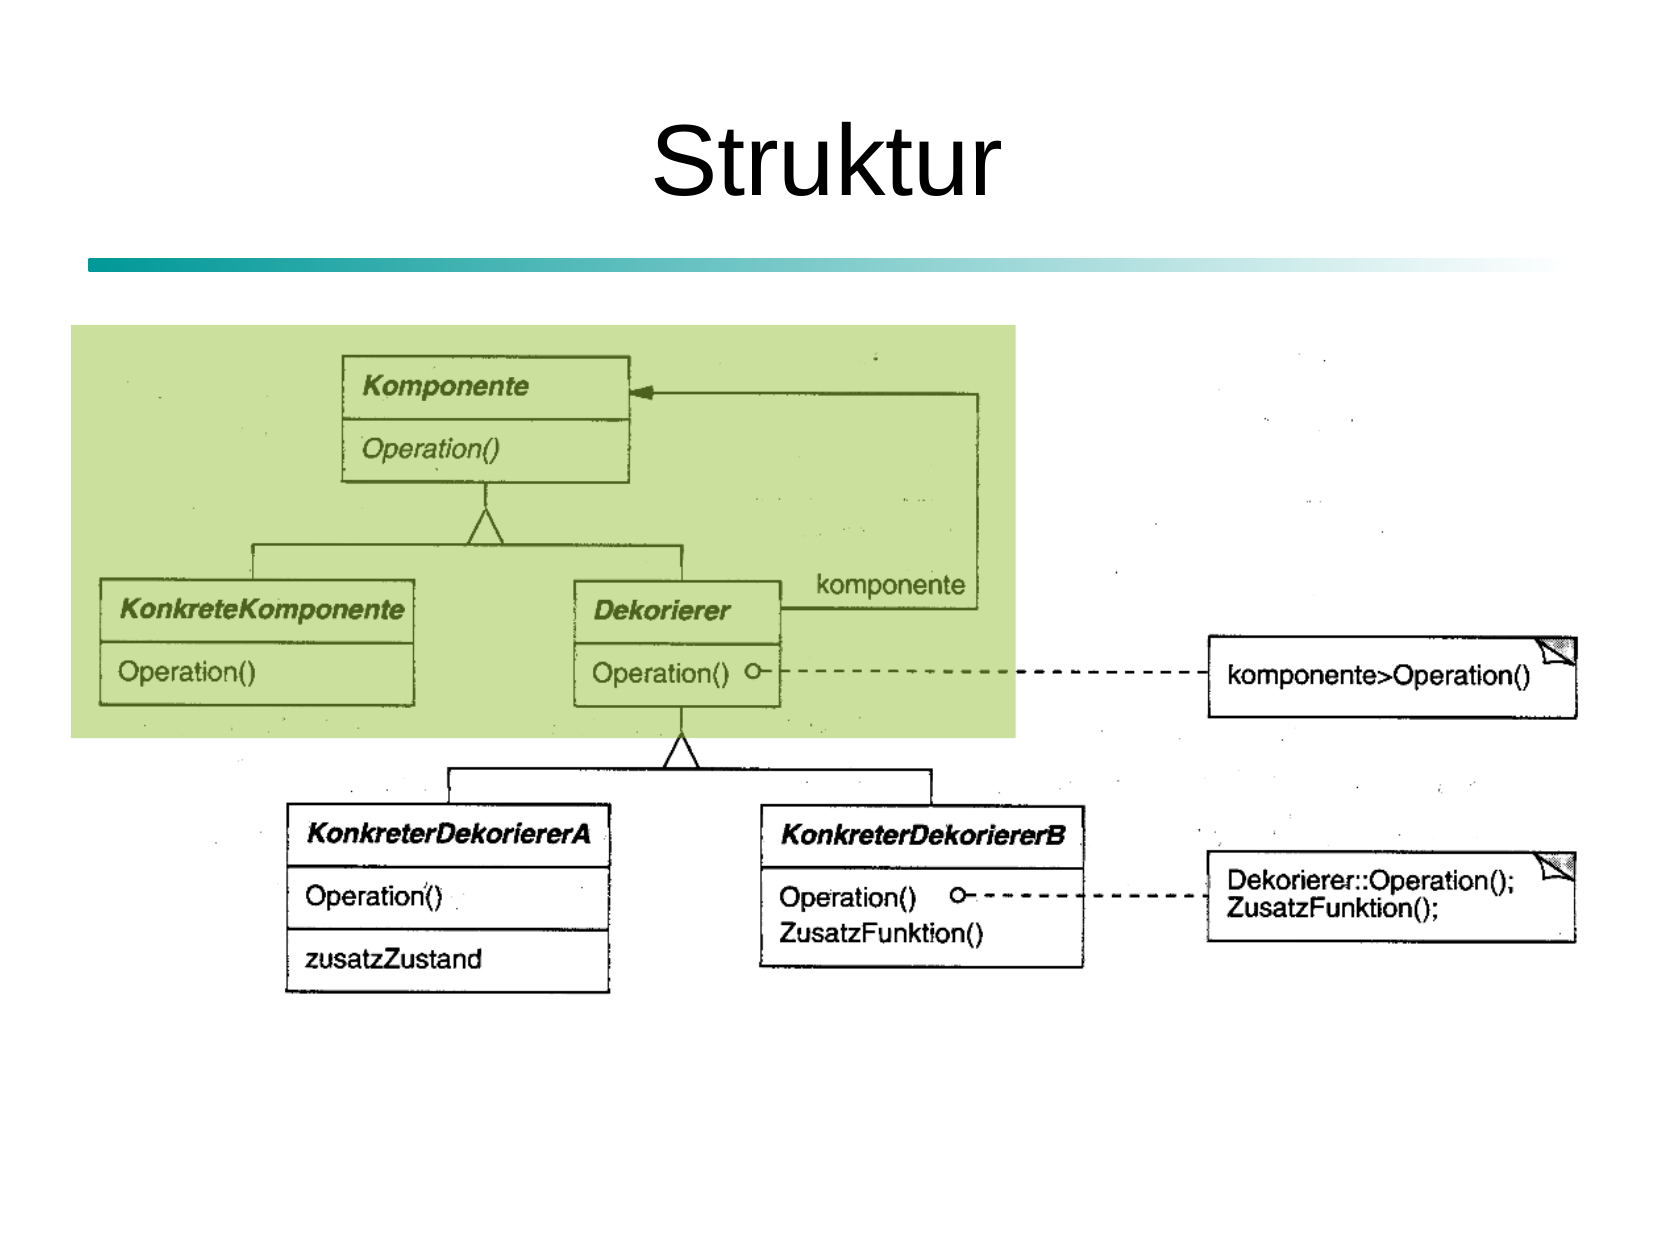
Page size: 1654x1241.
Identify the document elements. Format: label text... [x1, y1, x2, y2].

text_box [70, 324, 1016, 739]
picture [97, 351, 1582, 1003]
title Struktur [124, 56, 1530, 264]
